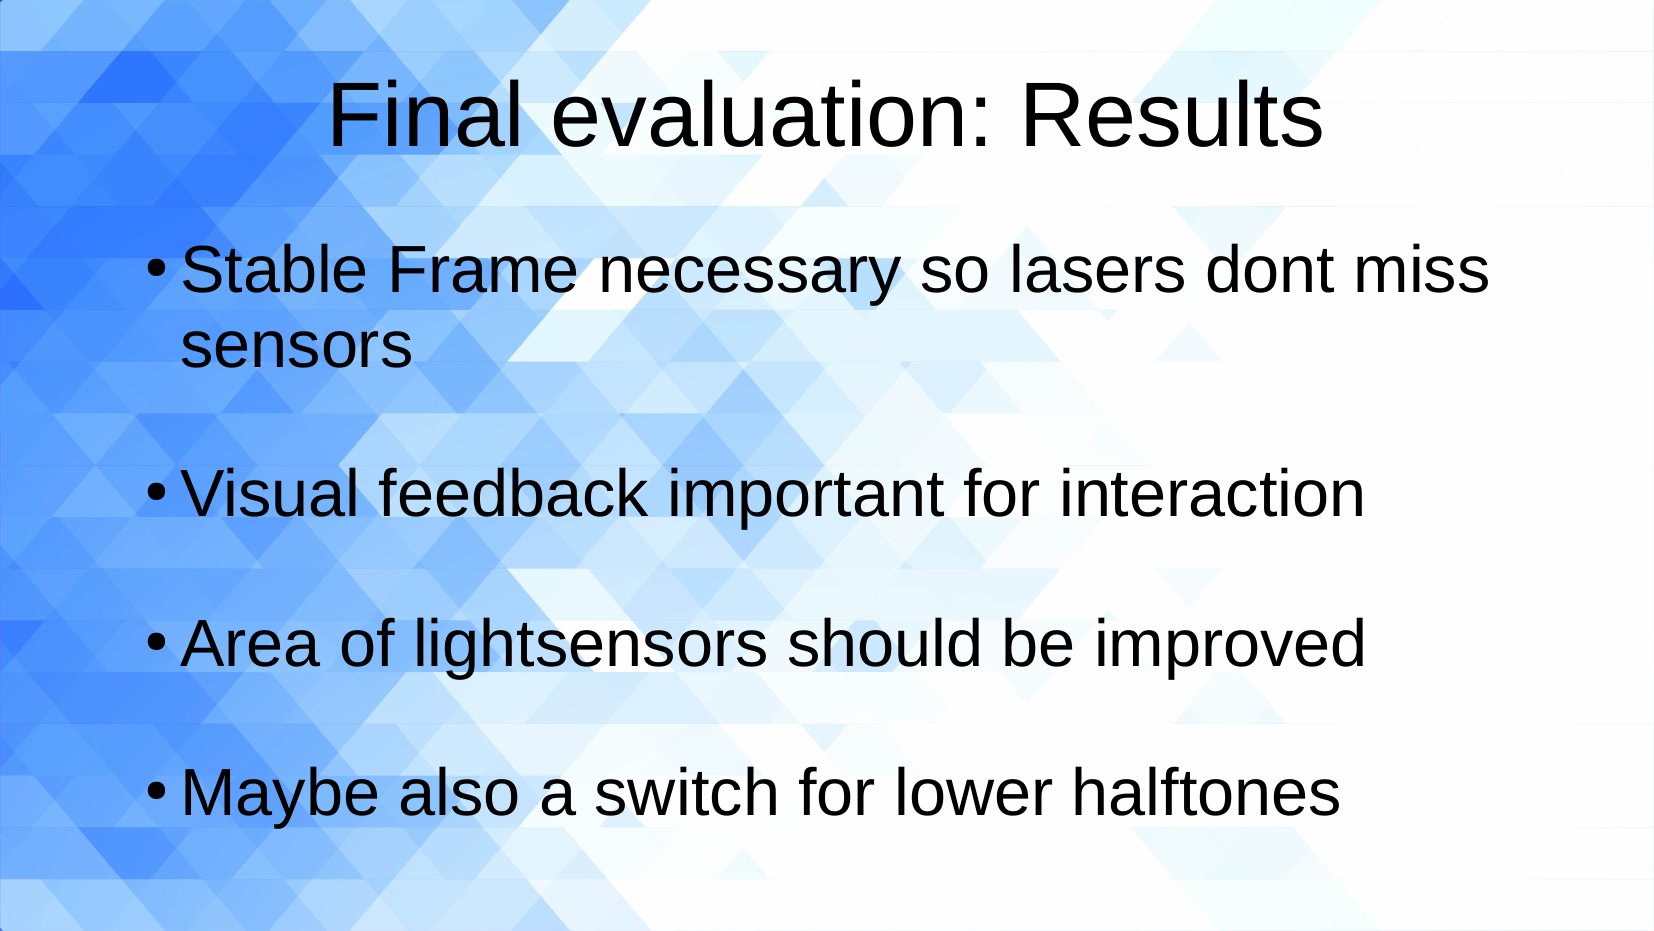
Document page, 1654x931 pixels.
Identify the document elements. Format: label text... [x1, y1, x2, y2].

text_box Stable Frame necessary so lasers dont miss sensors Visual feedback important for interaction Area of lightsensors should be improved Maybe also a switch for lower halftones [129, 224, 1654, 922]
title Final evaluation: Results [82, 37, 1571, 193]
picture [0, 0, 1654, 931]
